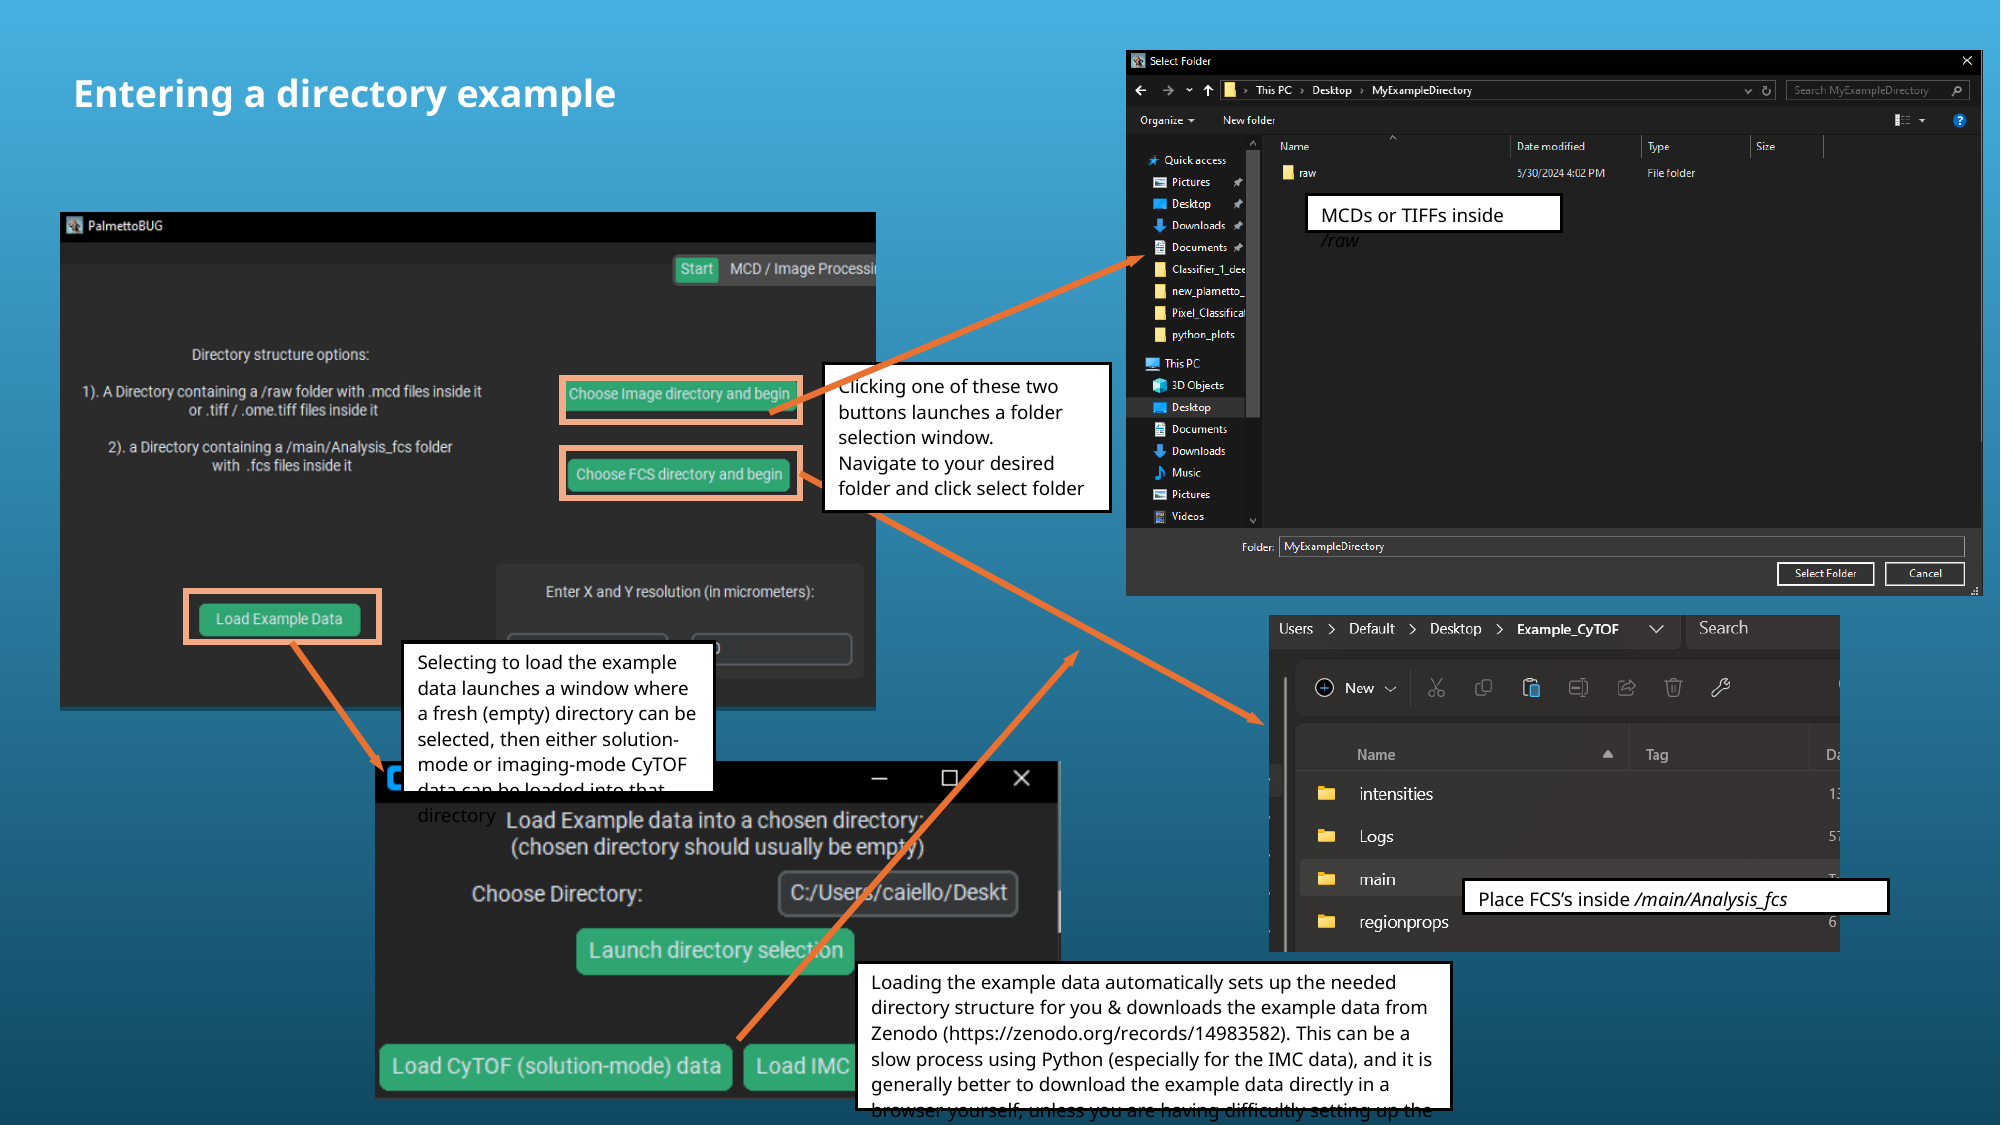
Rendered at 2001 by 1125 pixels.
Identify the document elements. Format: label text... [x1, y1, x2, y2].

text_box Clicking one of these two buttons launches a folder selection window. Navigate to your desired folder and click select folder [823, 364, 1110, 511]
text_box Loading the example data automatically sets up the needed directory structure for you & downloads the example data from Zenodo (https://zenodo.org/records/14983582). This can be a slow process using Python (especially for the IMC data), and it is generally better to download the example data directly in a browser yourself, unless you are having difficultly setting up the initial directory structure [856, 962, 1452, 1109]
picture [189, 594, 376, 639]
text_box Entering a directory example [58, 59, 686, 121]
text_box Place FCS’s inside /main/Analysis_fcs [1463, 879, 1889, 913]
text_box MCDs or TIFFs inside /raw [1306, 195, 1562, 231]
picture [1269, 615, 1840, 952]
picture [566, 381, 797, 419]
picture [60, 212, 876, 711]
picture [1126, 50, 1983, 596]
picture [375, 761, 1061, 1100]
text_box Selecting to load the example data launches a window where a fresh (empty) directory can be selected, then either solution-mode or imaging-mode CyTOF data can be loaded into that directory [403, 642, 715, 792]
picture [566, 451, 797, 495]
